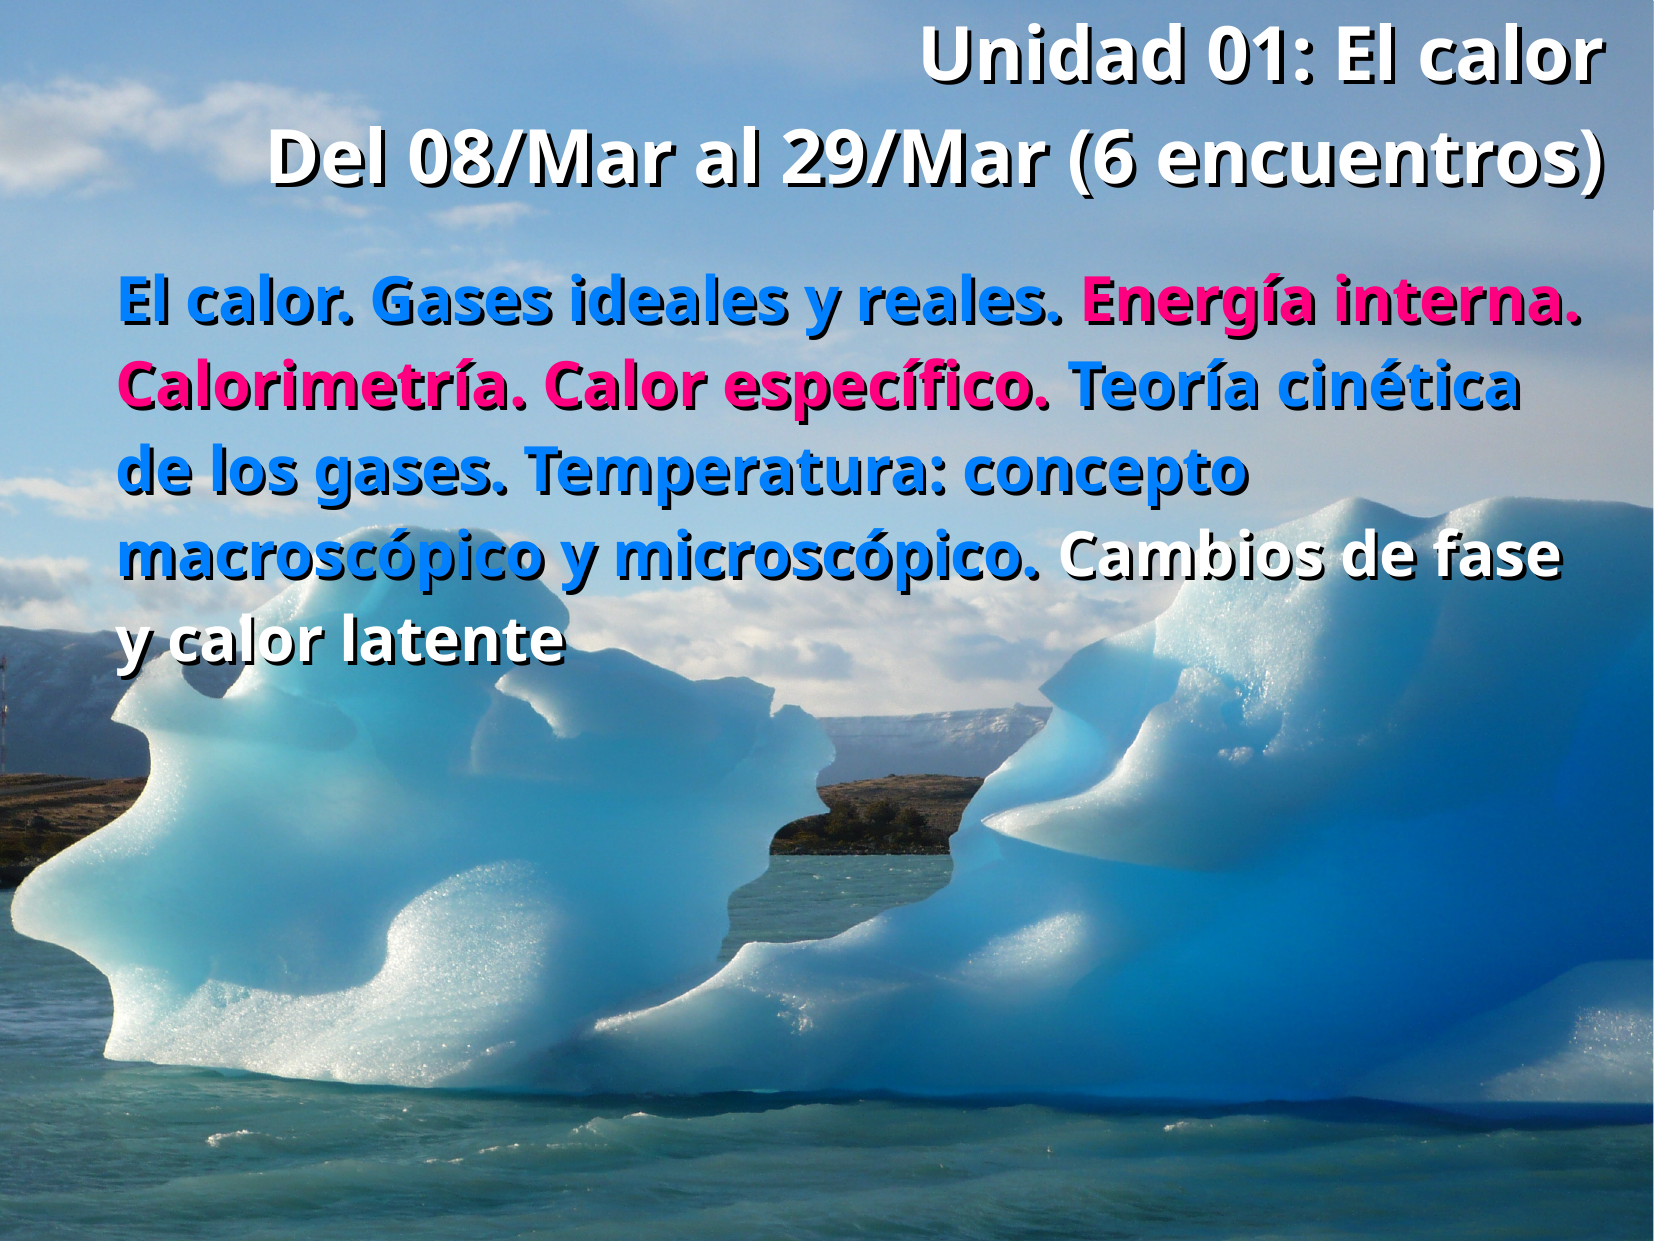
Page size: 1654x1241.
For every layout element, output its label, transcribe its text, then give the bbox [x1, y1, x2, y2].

list El calor. Gases ideales y reales. Energía interna. Calorimetría. Calor específico. Teoría cinética de los gases. Temperatura: concepto macroscópico y microscópico. Cambios de fase y calor latente [45, 255, 1606, 1156]
picture [0, 0, 1654, 1241]
title Unidad 01: El calor Del 08/Mar al 29/Mar (6 encuentros) [45, 11, 1606, 195]
